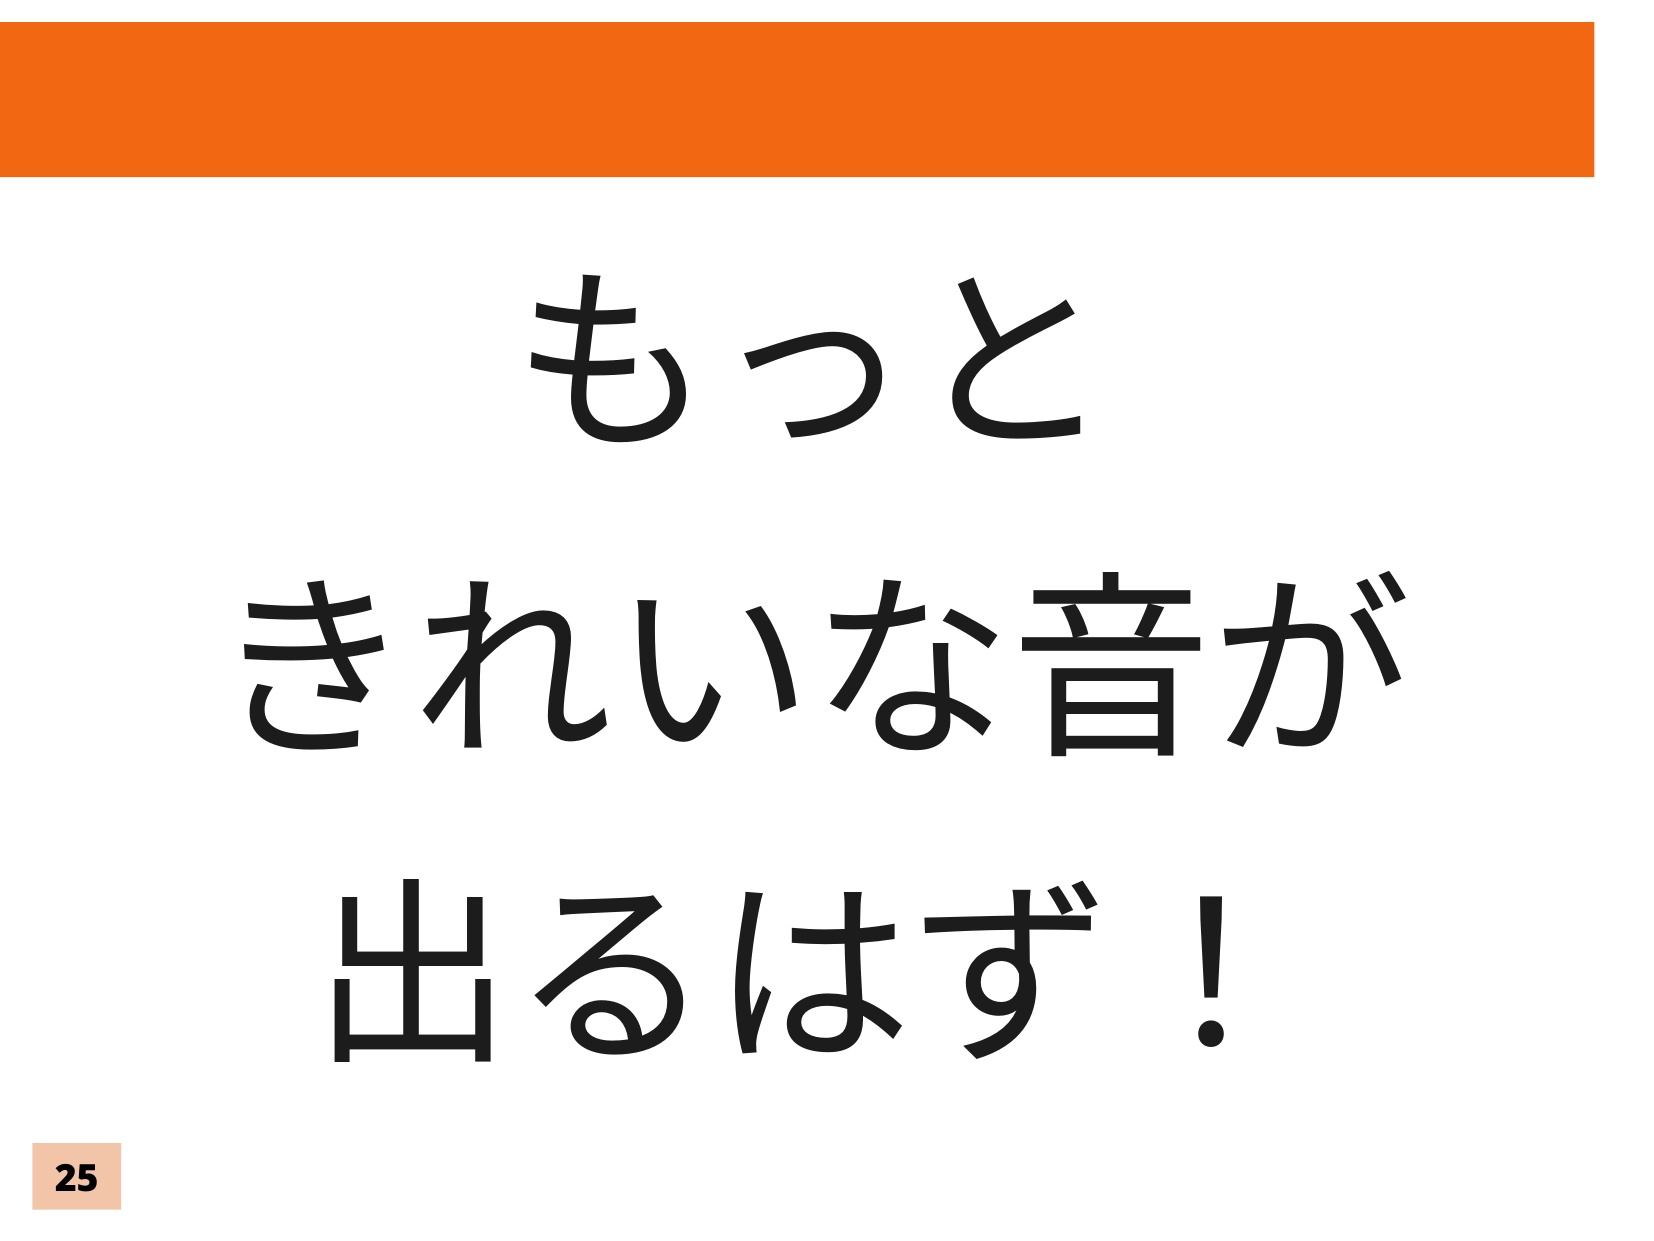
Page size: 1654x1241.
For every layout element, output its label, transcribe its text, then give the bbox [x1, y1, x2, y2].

list もっと きれいな音が 出るはず！ [59, 201, 1565, 1105]
